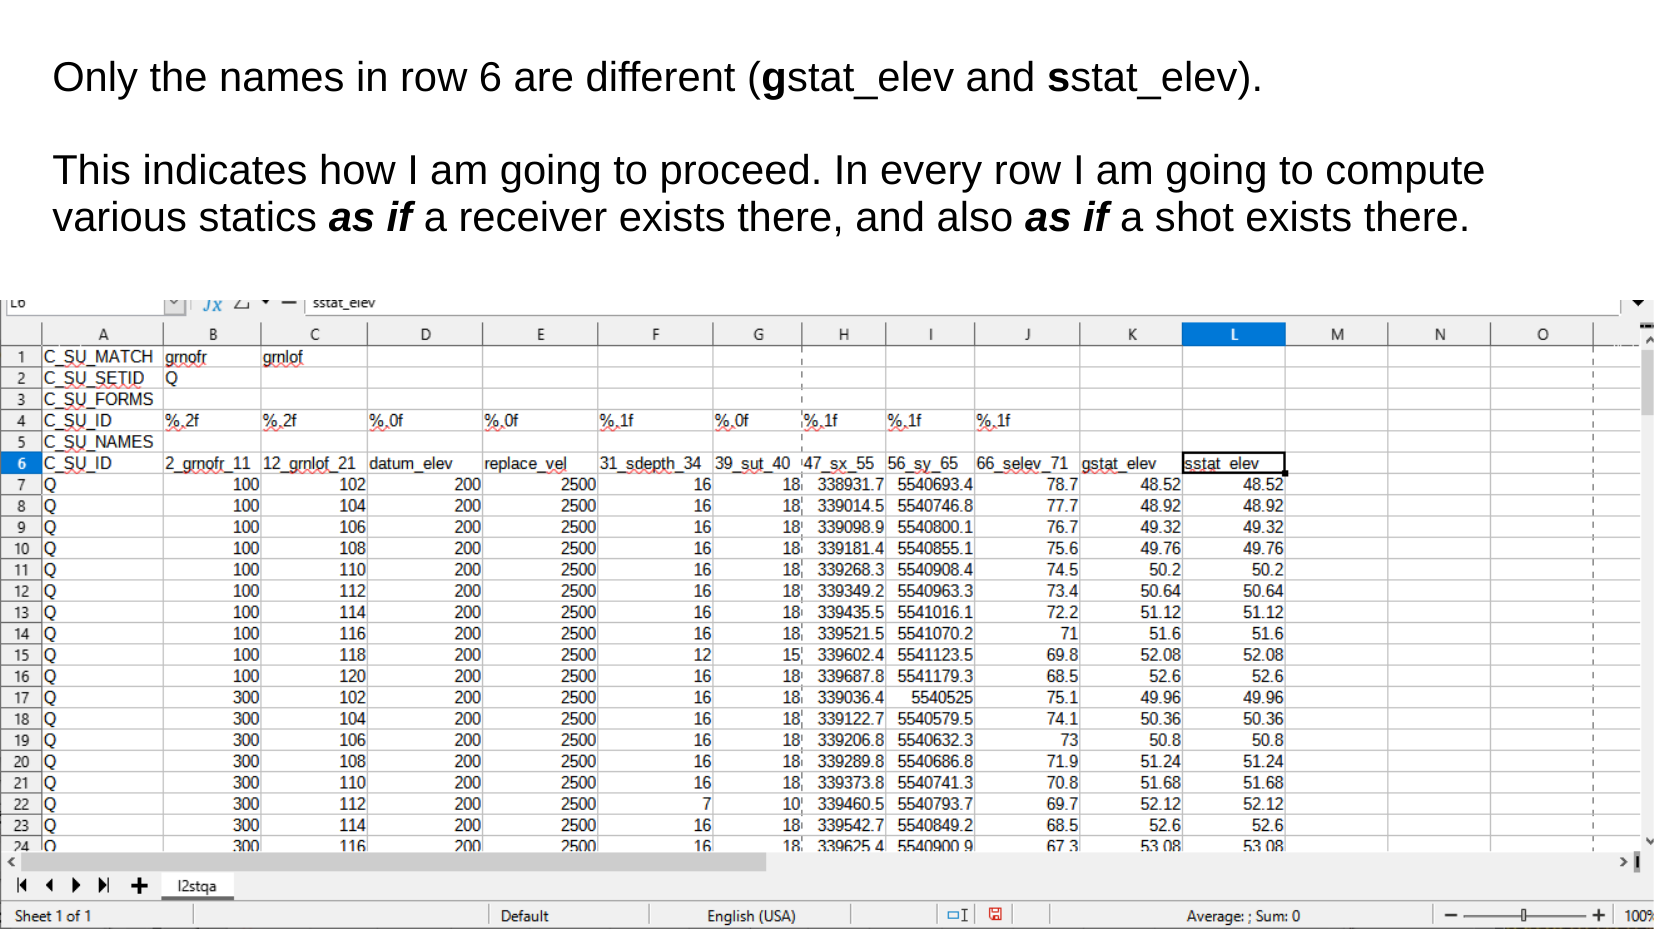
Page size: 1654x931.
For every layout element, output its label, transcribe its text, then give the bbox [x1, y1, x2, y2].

text_box Only the names in row 6 are different (gstat_elev and sstat_elev). This indicates how I am going to proceed. In every row I am going to compute various statics as if a receiver exists there, and also as if a shot exists there. [37, 0, 1654, 299]
picture [0, 300, 1654, 929]
